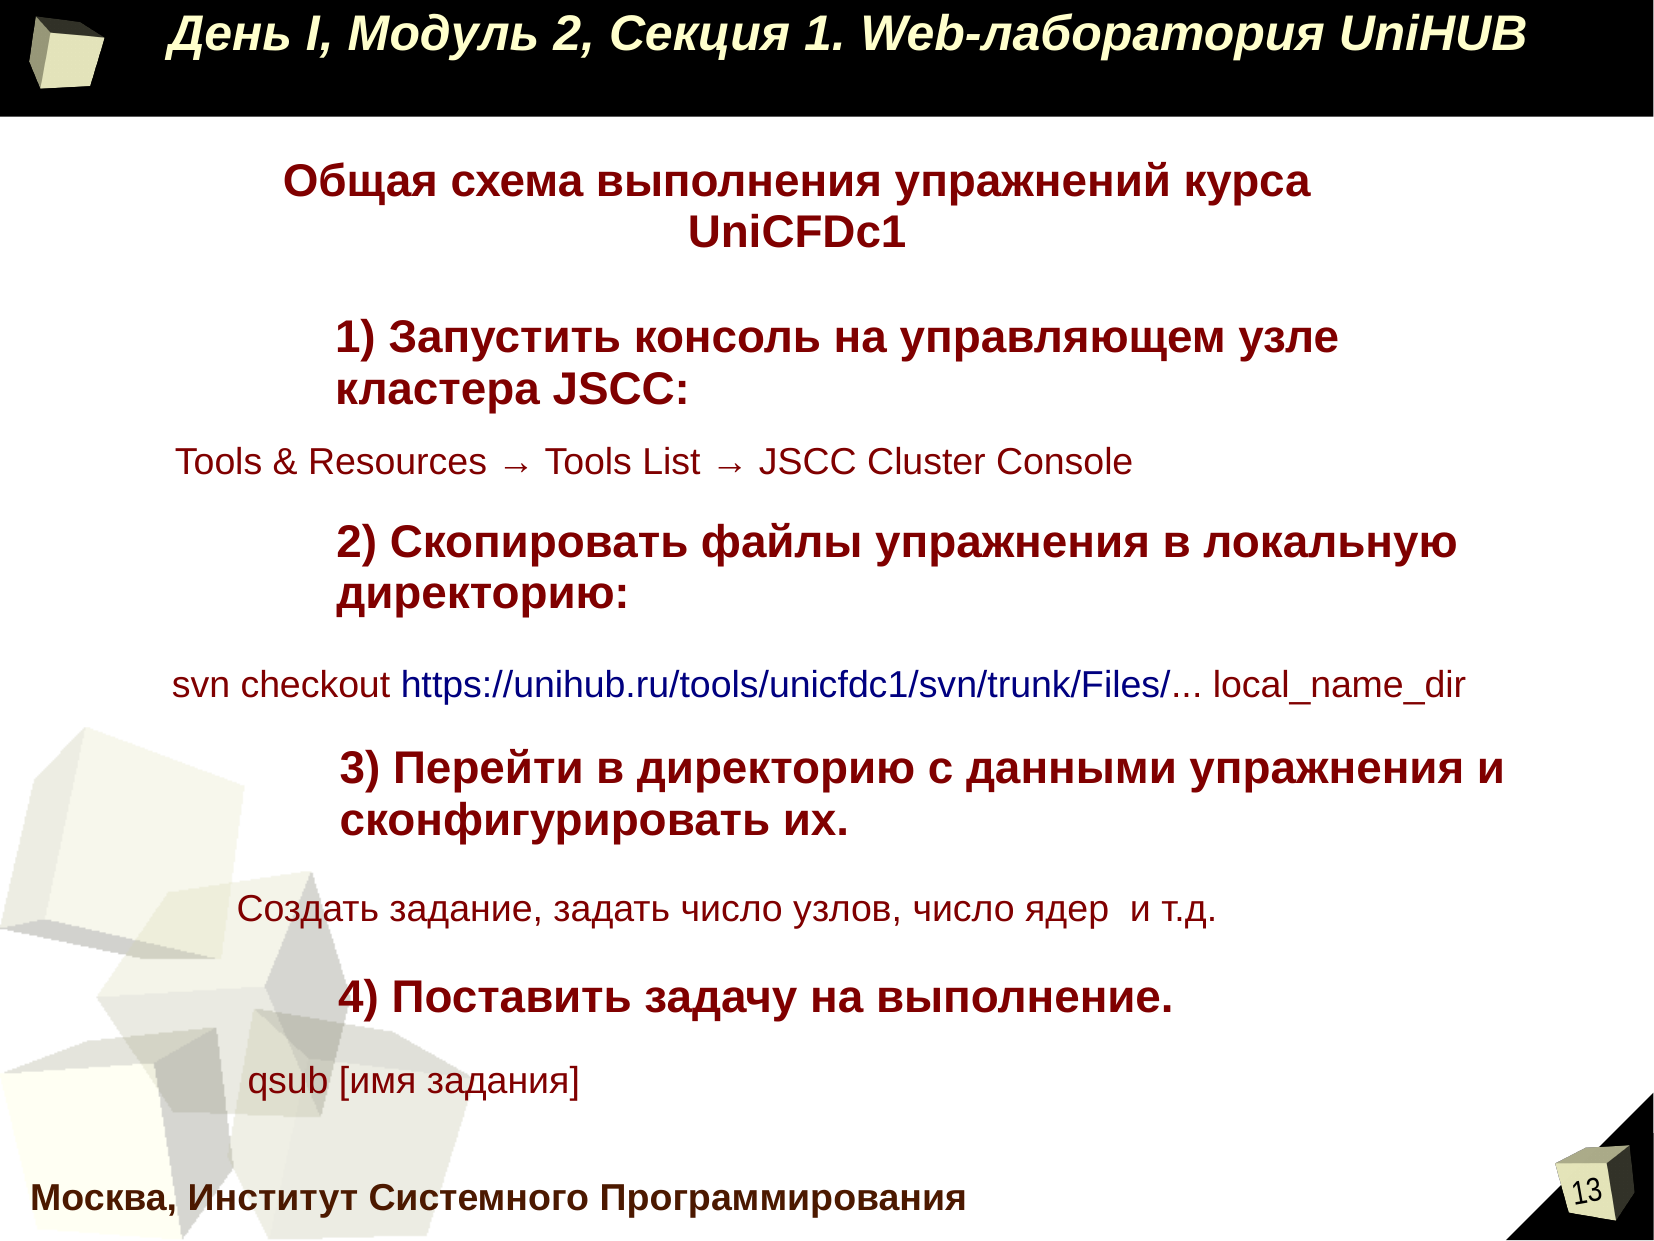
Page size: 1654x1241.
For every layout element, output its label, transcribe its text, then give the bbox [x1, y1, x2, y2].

text_box qsub [имя задания] [232, 1052, 1654, 1110]
text_box 1) Запустить консоль на управляющем узле кластера JSCC: [320, 304, 1520, 433]
picture [464, 1193, 472, 1198]
text_box Создать задание, задать число узлов, число ядер и т.д. [221, 879, 1654, 937]
text_box Tools & Resources → Tools List → JSCC Cluster Console [160, 433, 1608, 491]
text_box 2) Скопировать файлы упражнения в локальную директорию: [321, 508, 1522, 626]
picture [0, 726, 477, 1241]
text_box svn checkout https://unihub.ru/tools/unicfdc1/svn/trunk/Files/... local_name_dir [157, 655, 1604, 713]
text_box Общая схема выполнения упражнений курса UniCFDc1 [236, 147, 1359, 265]
text_box 3) Перейти в директорию с данными упражнения и сконфигурировать их. [324, 735, 1525, 853]
text_box 4) Поставить задачу на выполнение. [323, 963, 1524, 1041]
